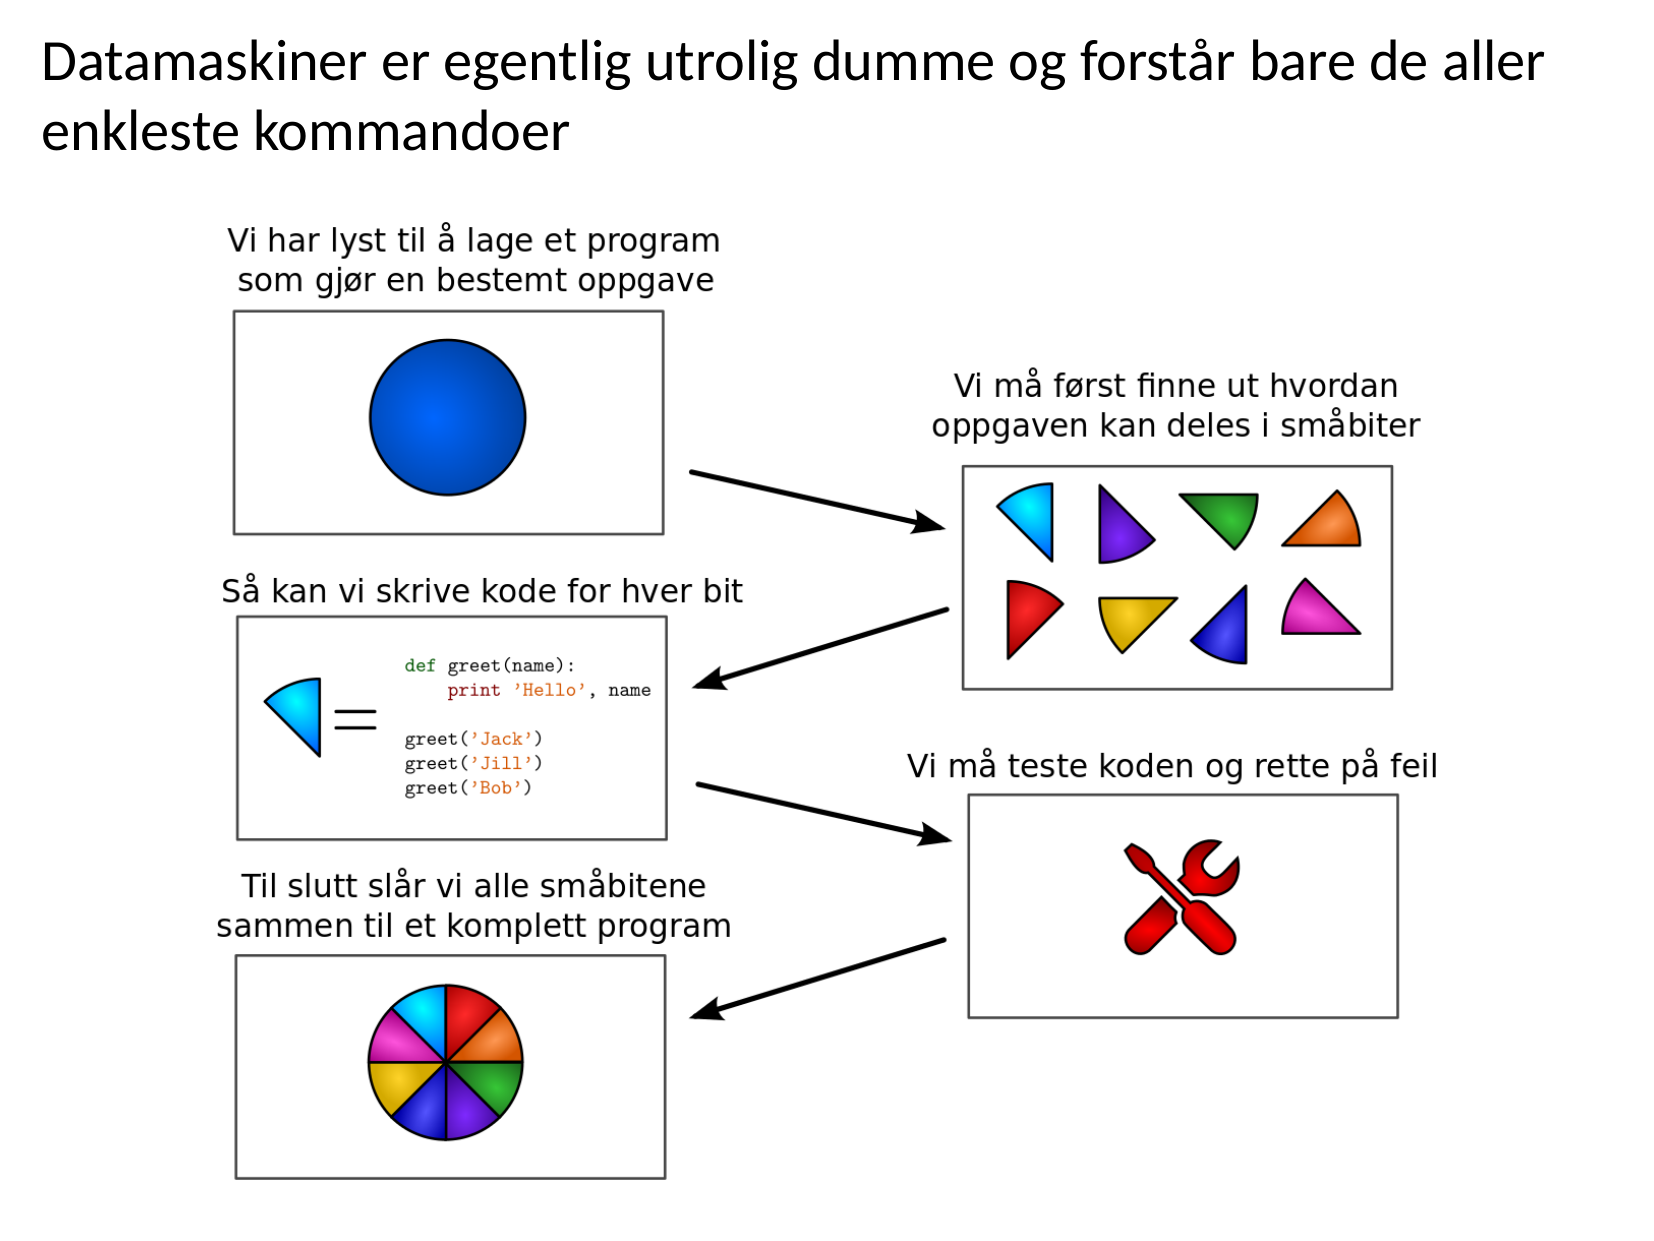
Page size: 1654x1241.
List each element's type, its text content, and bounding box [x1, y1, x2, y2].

picture [213, 219, 1441, 1186]
text_box Datamaskiner er egentlig utrolig dumme og forstår bare de aller enkleste kommandoer [26, 14, 1636, 243]
